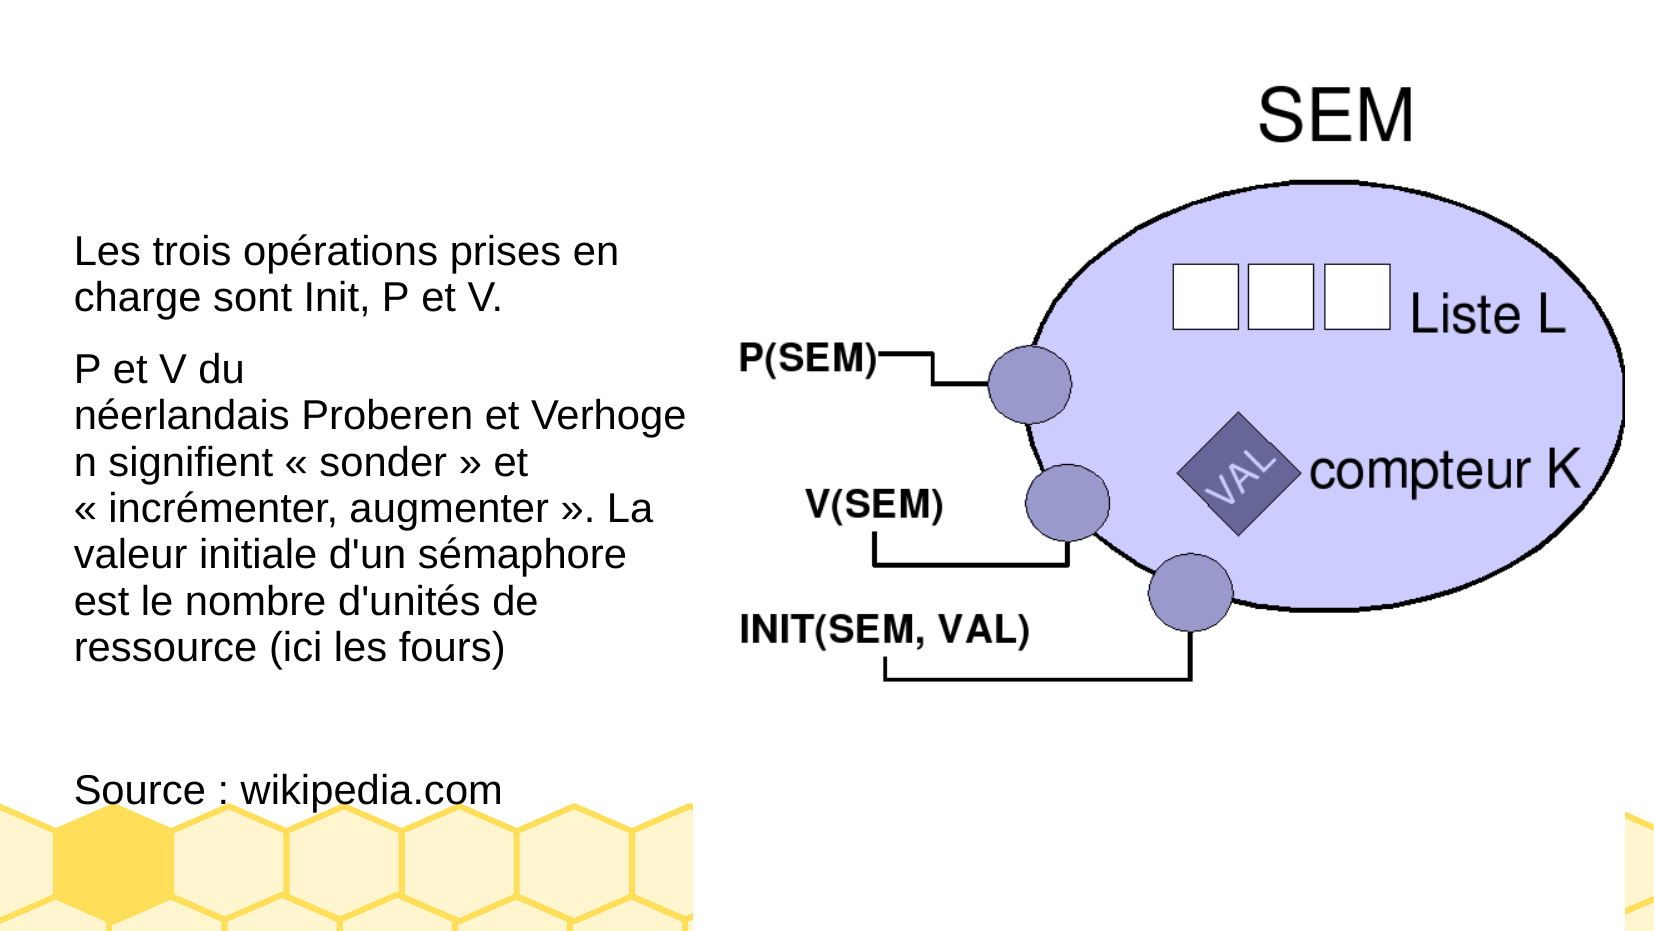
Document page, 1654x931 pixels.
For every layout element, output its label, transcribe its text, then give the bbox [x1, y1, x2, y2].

text_box Les trois opérations prises en charge sont Init, P et V. P et V du néerlandais Proberen et Verhogen signifient « sonder » et « incrémenter, augmenter ». La valeur initiale d'un sémaphore est le nombre d'unités de ressource (ici les fours) Source : wikipedia.com [59, 220, 709, 621]
picture [693, 1, 1625, 931]
